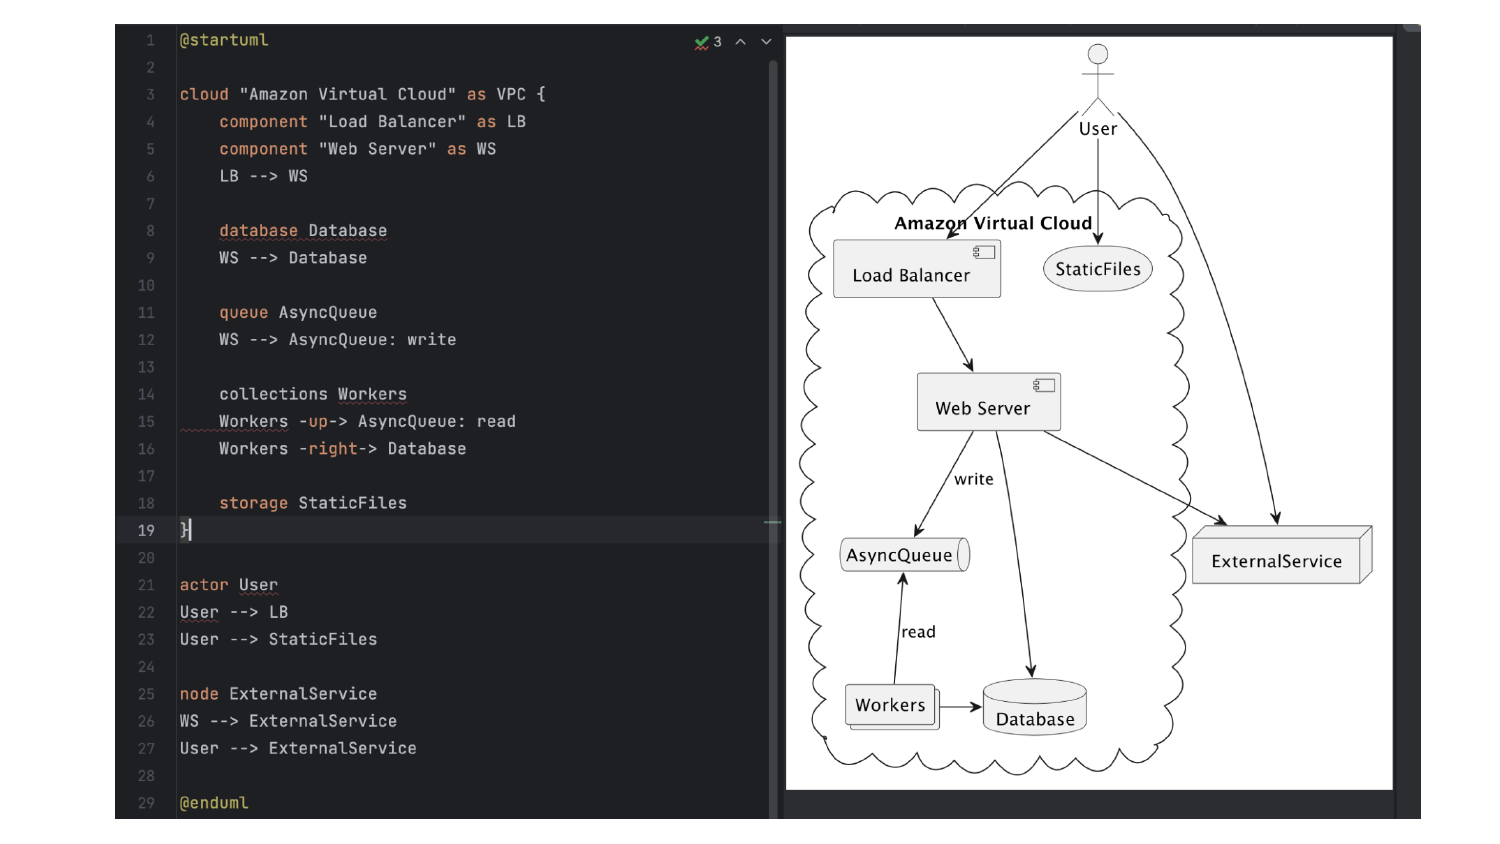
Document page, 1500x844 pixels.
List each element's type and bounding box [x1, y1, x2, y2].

picture [115, 24, 1421, 819]
